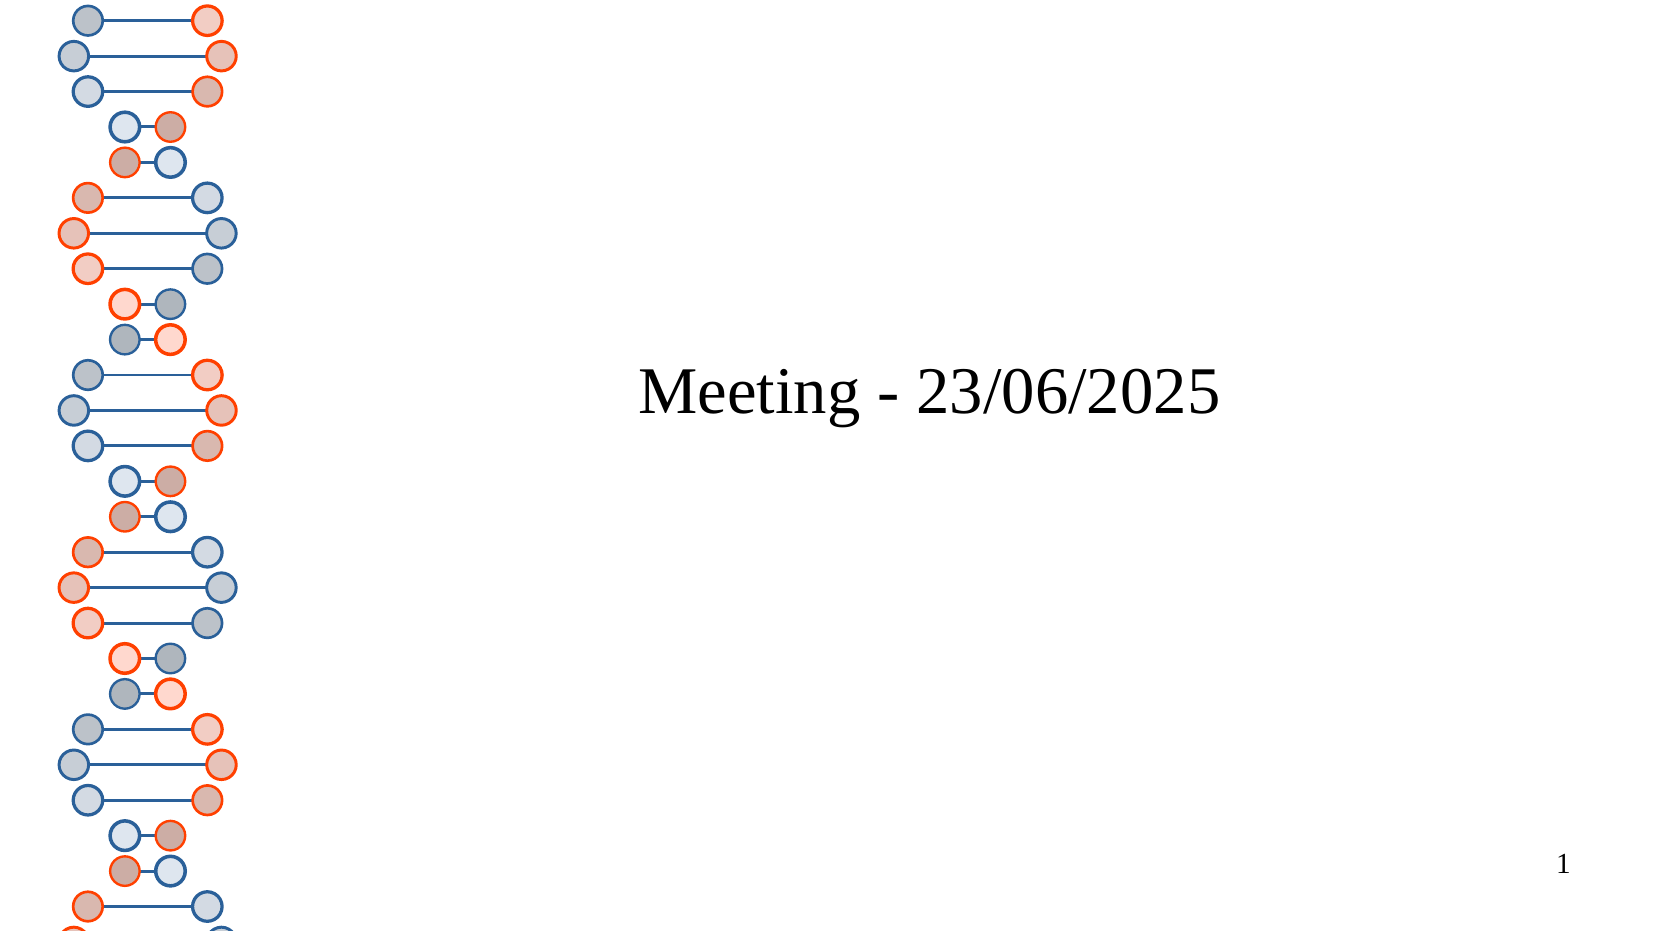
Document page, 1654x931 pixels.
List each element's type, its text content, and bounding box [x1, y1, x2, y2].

subtitle Meeting - 23/06/2025 [265, 35, 1595, 748]
